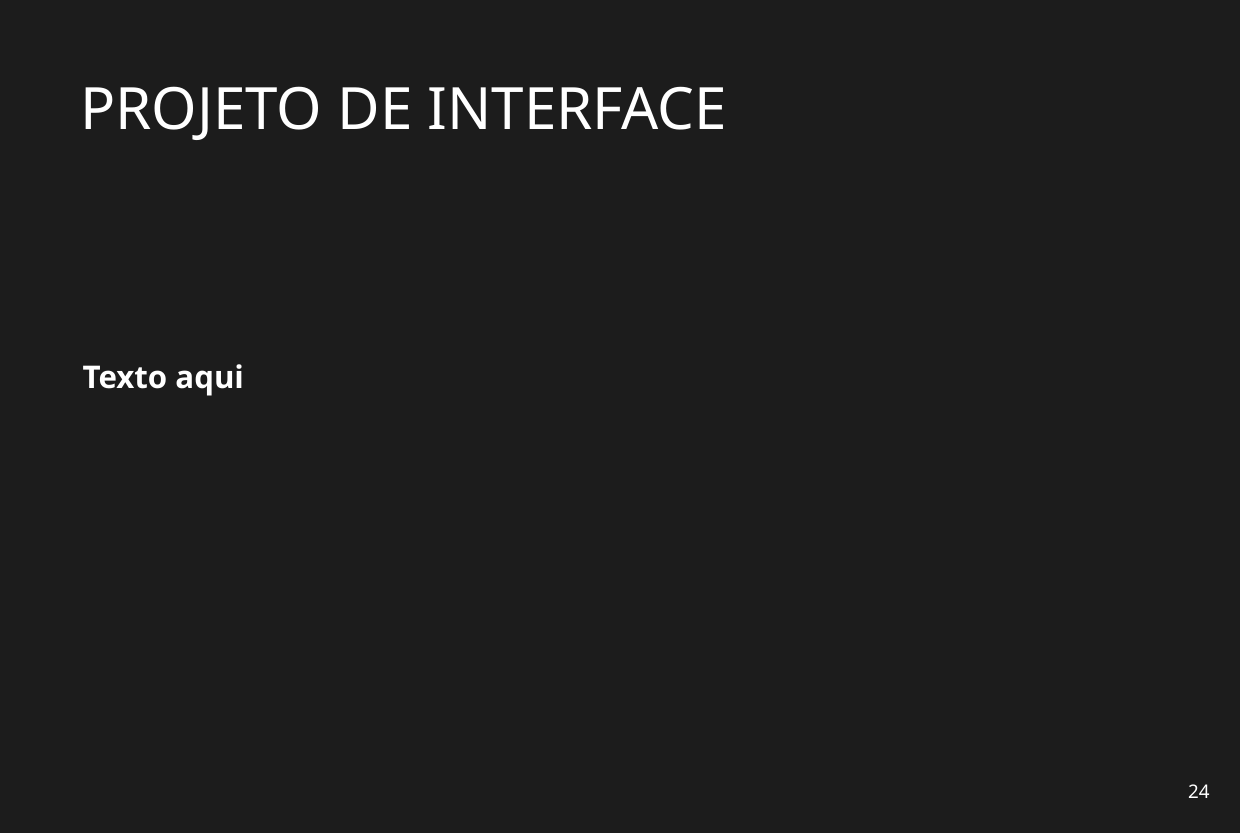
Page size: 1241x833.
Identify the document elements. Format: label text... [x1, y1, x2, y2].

title 24 [1181, 778, 1217, 805]
text_box Texto aqui [82, 355, 1134, 537]
title PROJETO DE INTERFACE [80, 26, 1156, 188]
